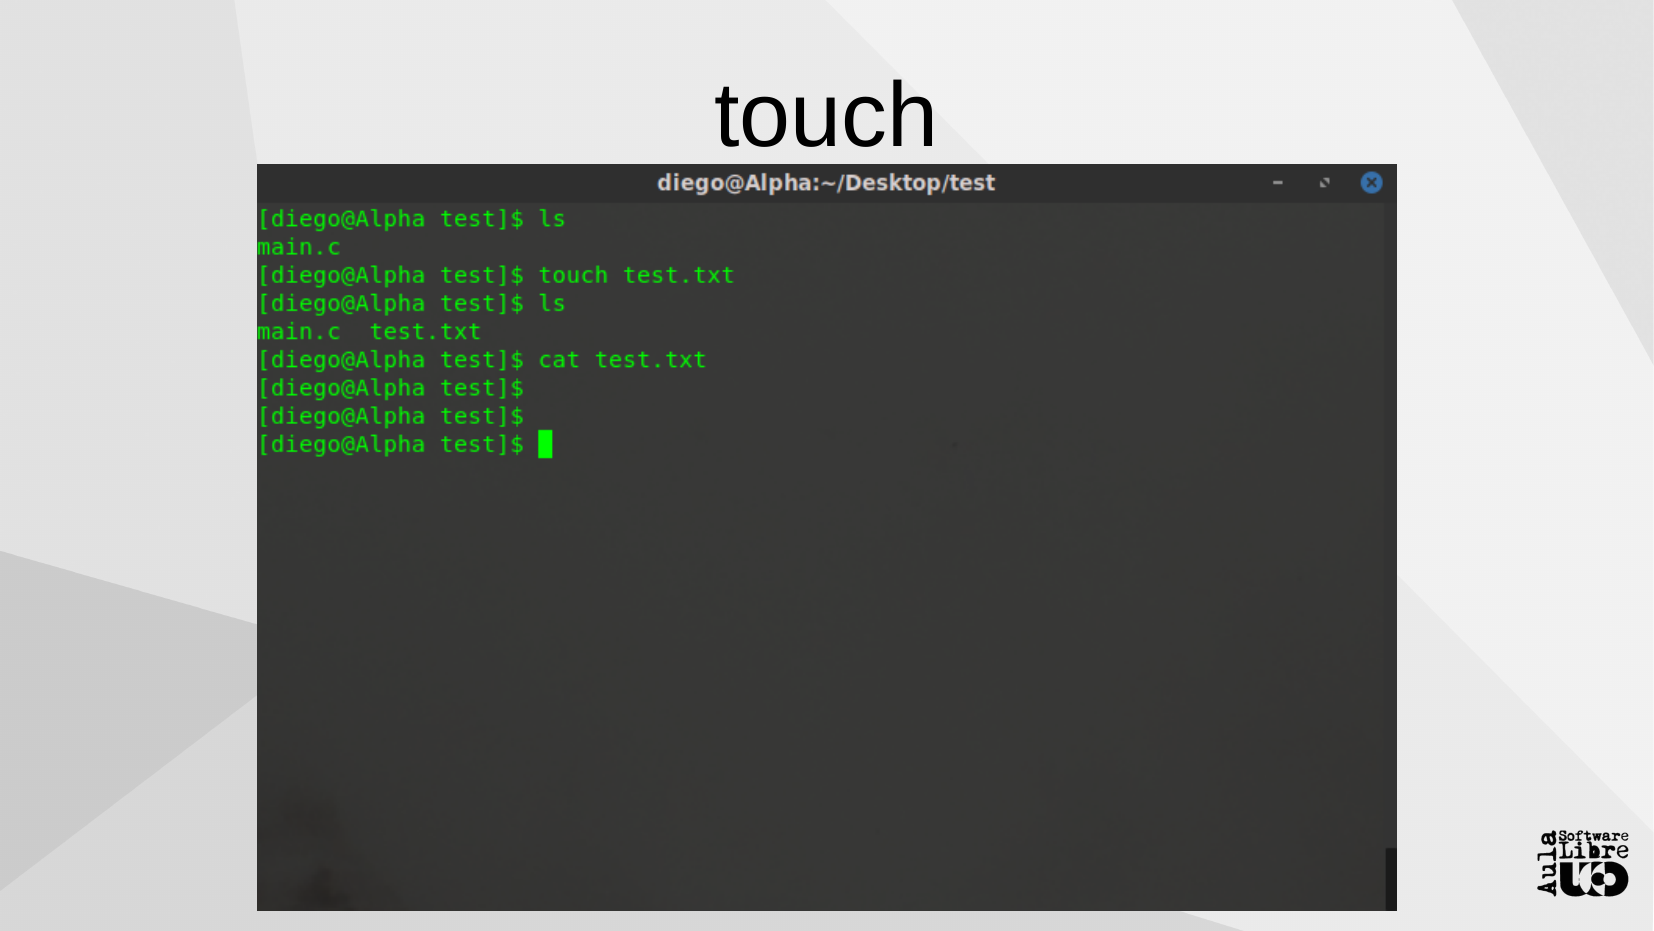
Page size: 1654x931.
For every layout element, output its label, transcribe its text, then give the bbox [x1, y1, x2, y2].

title touch [82, 37, 1571, 193]
picture [0, 0, 1654, 931]
